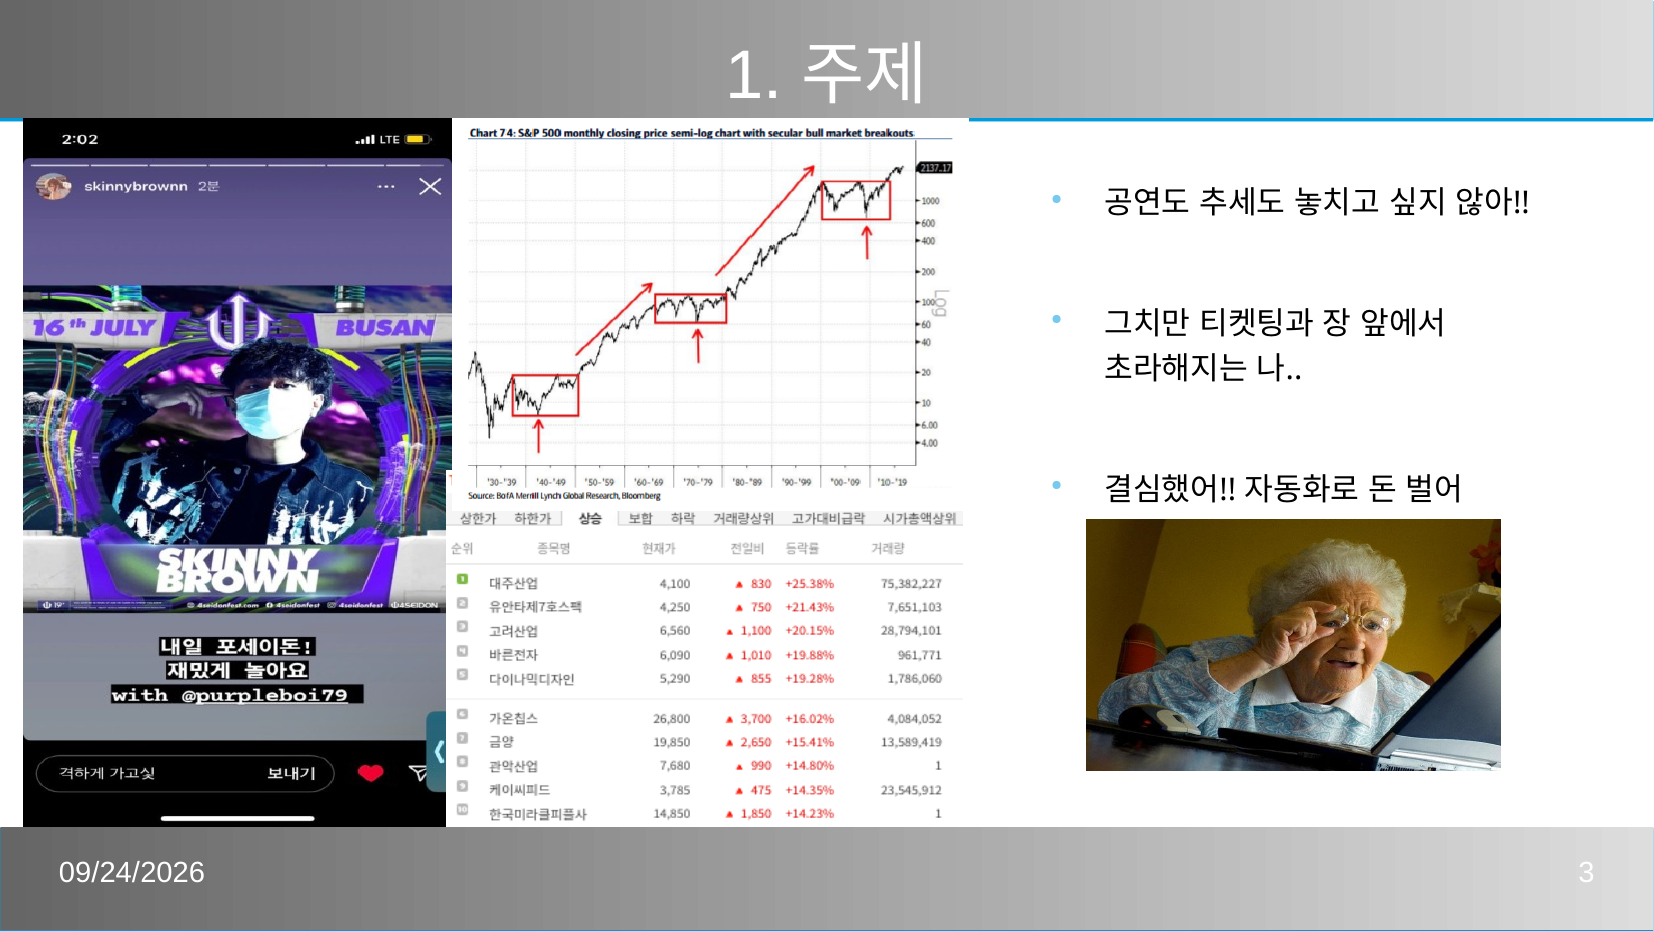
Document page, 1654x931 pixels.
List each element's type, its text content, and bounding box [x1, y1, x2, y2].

title 1. 주제 [58, 28, 1595, 109]
picture [23, 118, 969, 827]
list 공연도 추세도 놓치고 싶지 않아!! 그치만 티켓팅과 장 앞에서 초라해지는 나.. 결심했어!! 자동화로 돈 벌어 가는거얍얍~ [1033, 177, 1595, 768]
picture [1086, 519, 1501, 771]
